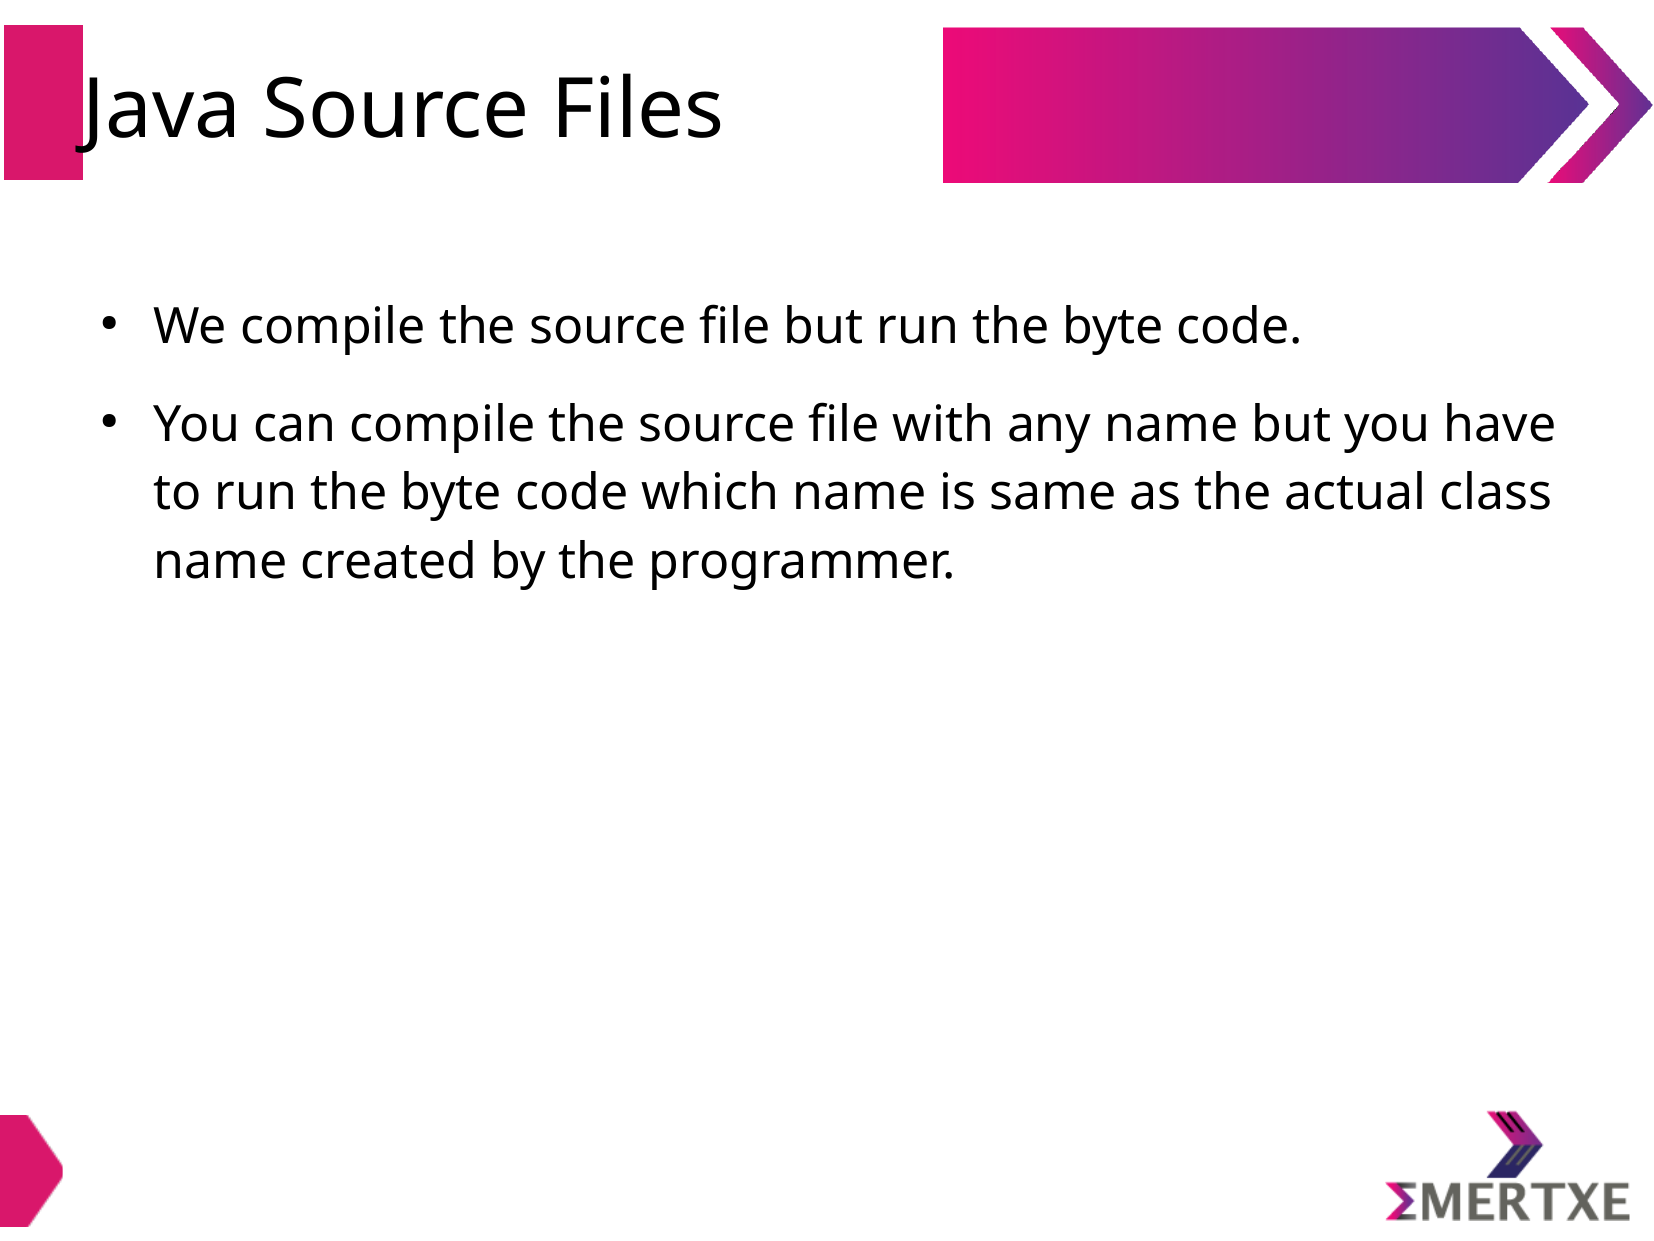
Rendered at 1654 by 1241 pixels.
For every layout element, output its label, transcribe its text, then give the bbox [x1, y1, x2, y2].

picture [1571, 27, 1653, 183]
list We compile the source file but run the byte code. You can compile the source file with any name but you have to run the byte code which name is same as the actual class name created by the programmer. [82, 290, 1571, 1010]
picture [1385, 1107, 1631, 1221]
title Java Source Files [82, 2, 1571, 210]
